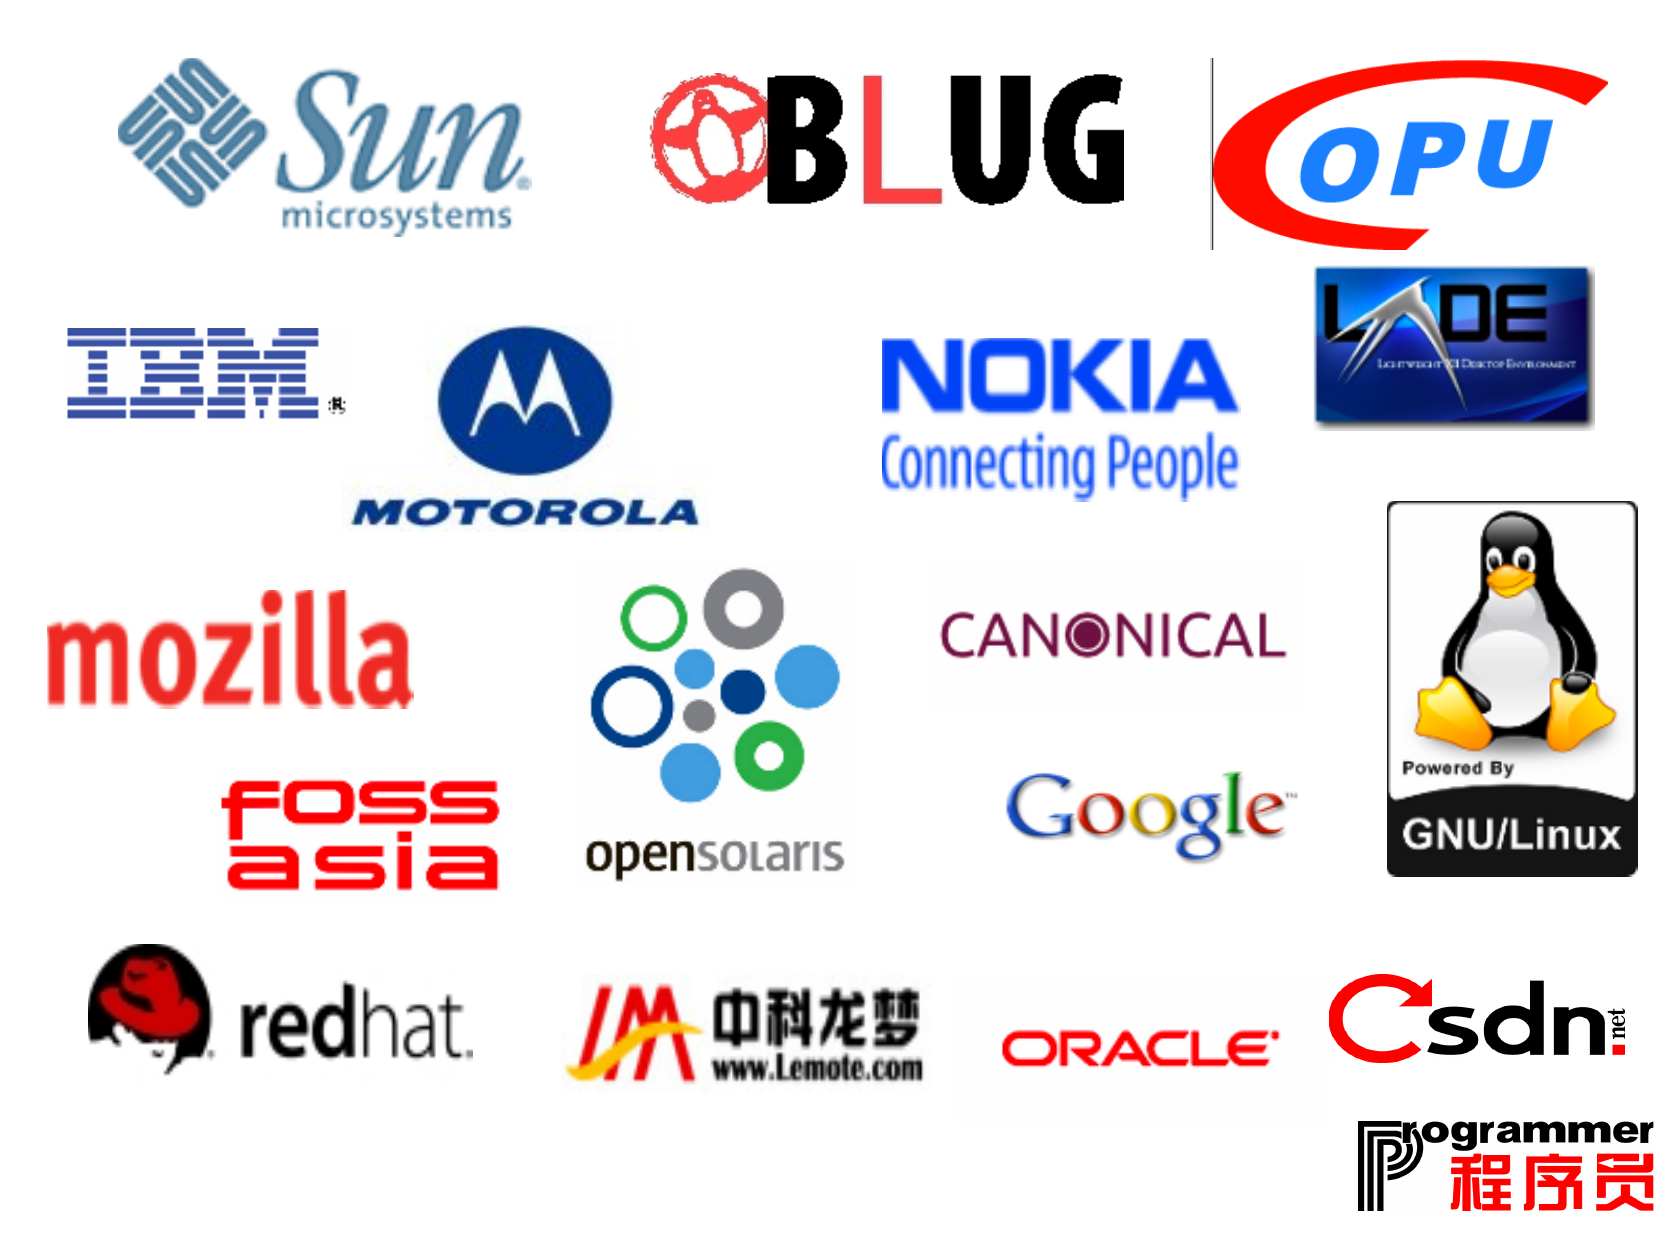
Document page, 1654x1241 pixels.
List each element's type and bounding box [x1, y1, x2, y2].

picture [649, 73, 1124, 207]
picture [1358, 1121, 1654, 1211]
picture [1313, 265, 1595, 431]
picture [1003, 750, 1300, 886]
picture [220, 767, 502, 899]
picture [928, 560, 1300, 711]
picture [957, 974, 1625, 1125]
picture [1387, 501, 1638, 877]
picture [561, 974, 931, 1093]
picture [575, 562, 857, 886]
picture [118, 58, 532, 237]
picture [1210, 58, 1608, 250]
picture [47, 590, 414, 709]
picture [66, 324, 709, 532]
picture [88, 944, 473, 1093]
picture [882, 338, 1241, 502]
